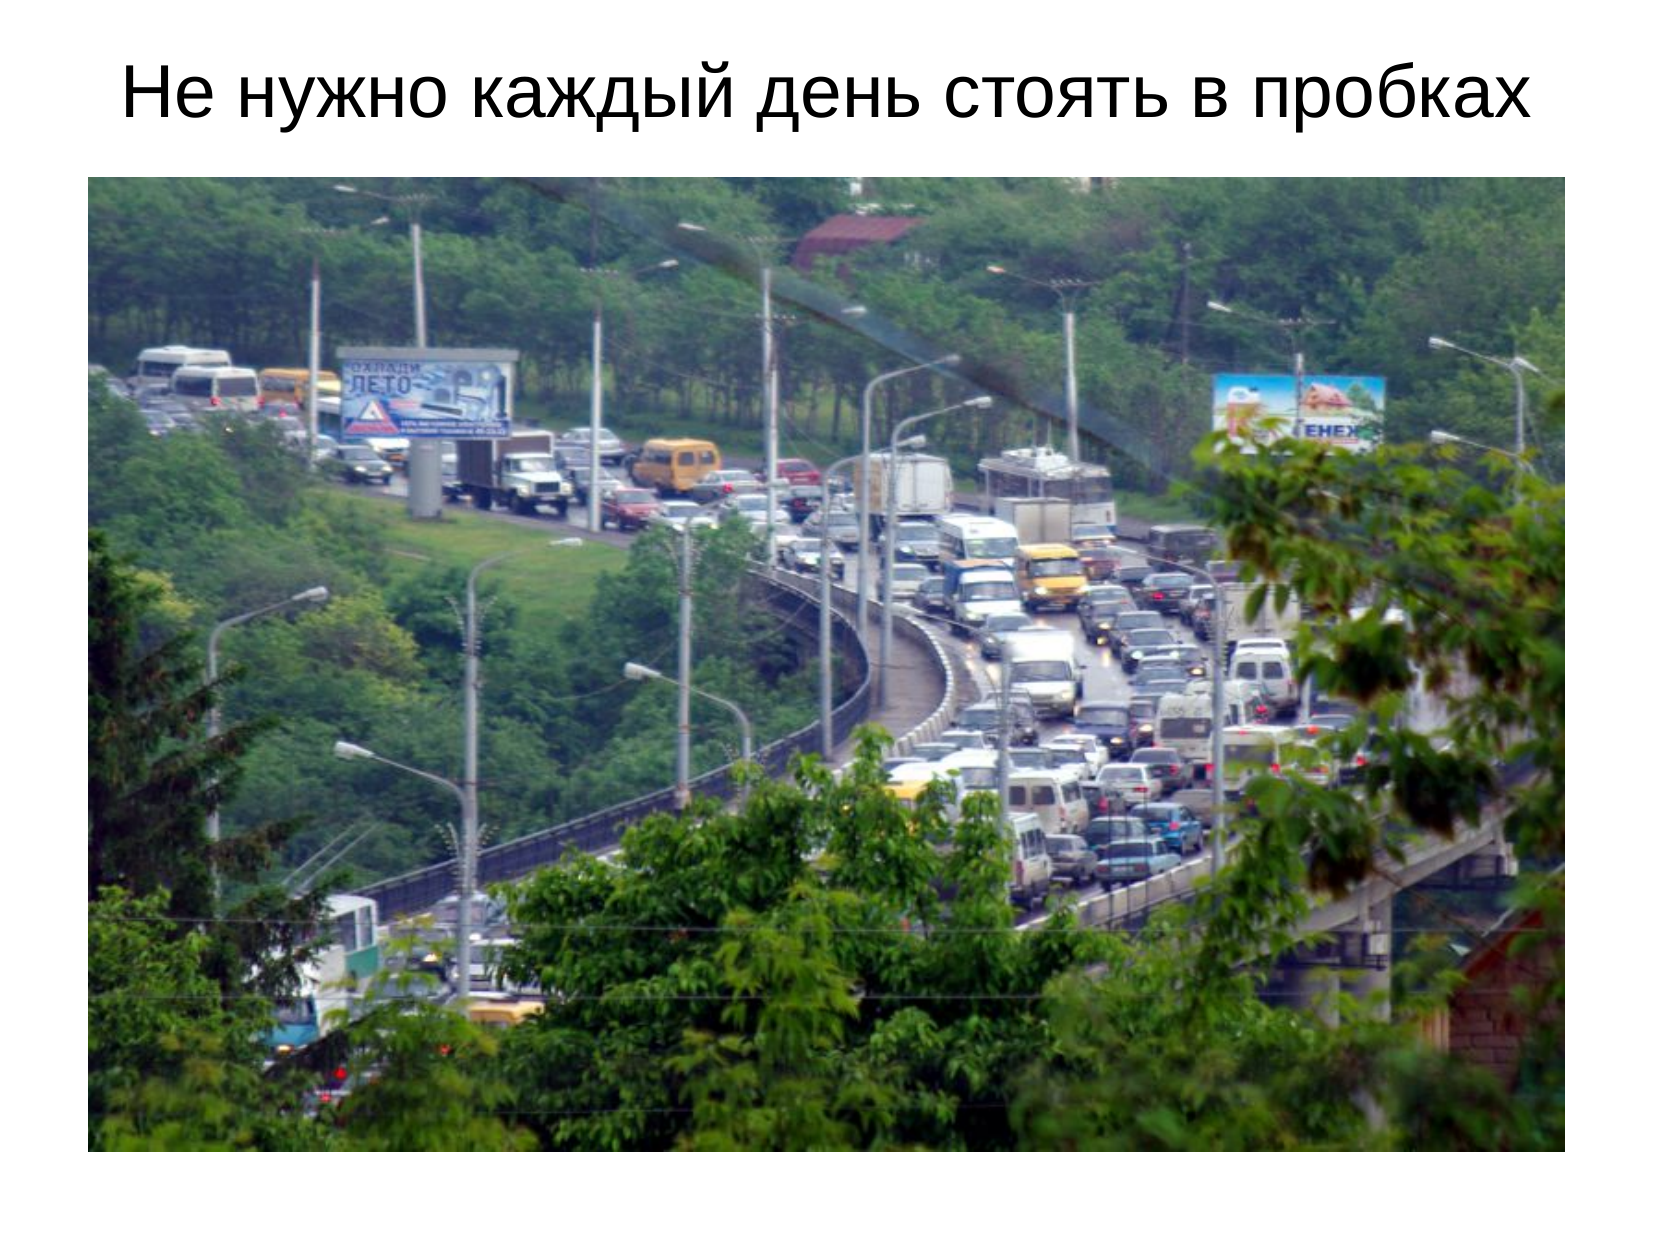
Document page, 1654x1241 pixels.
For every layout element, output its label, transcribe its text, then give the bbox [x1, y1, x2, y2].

picture [88, 177, 1565, 1152]
title Не нужно каждый день стоять в пробках [82, 29, 1571, 154]
